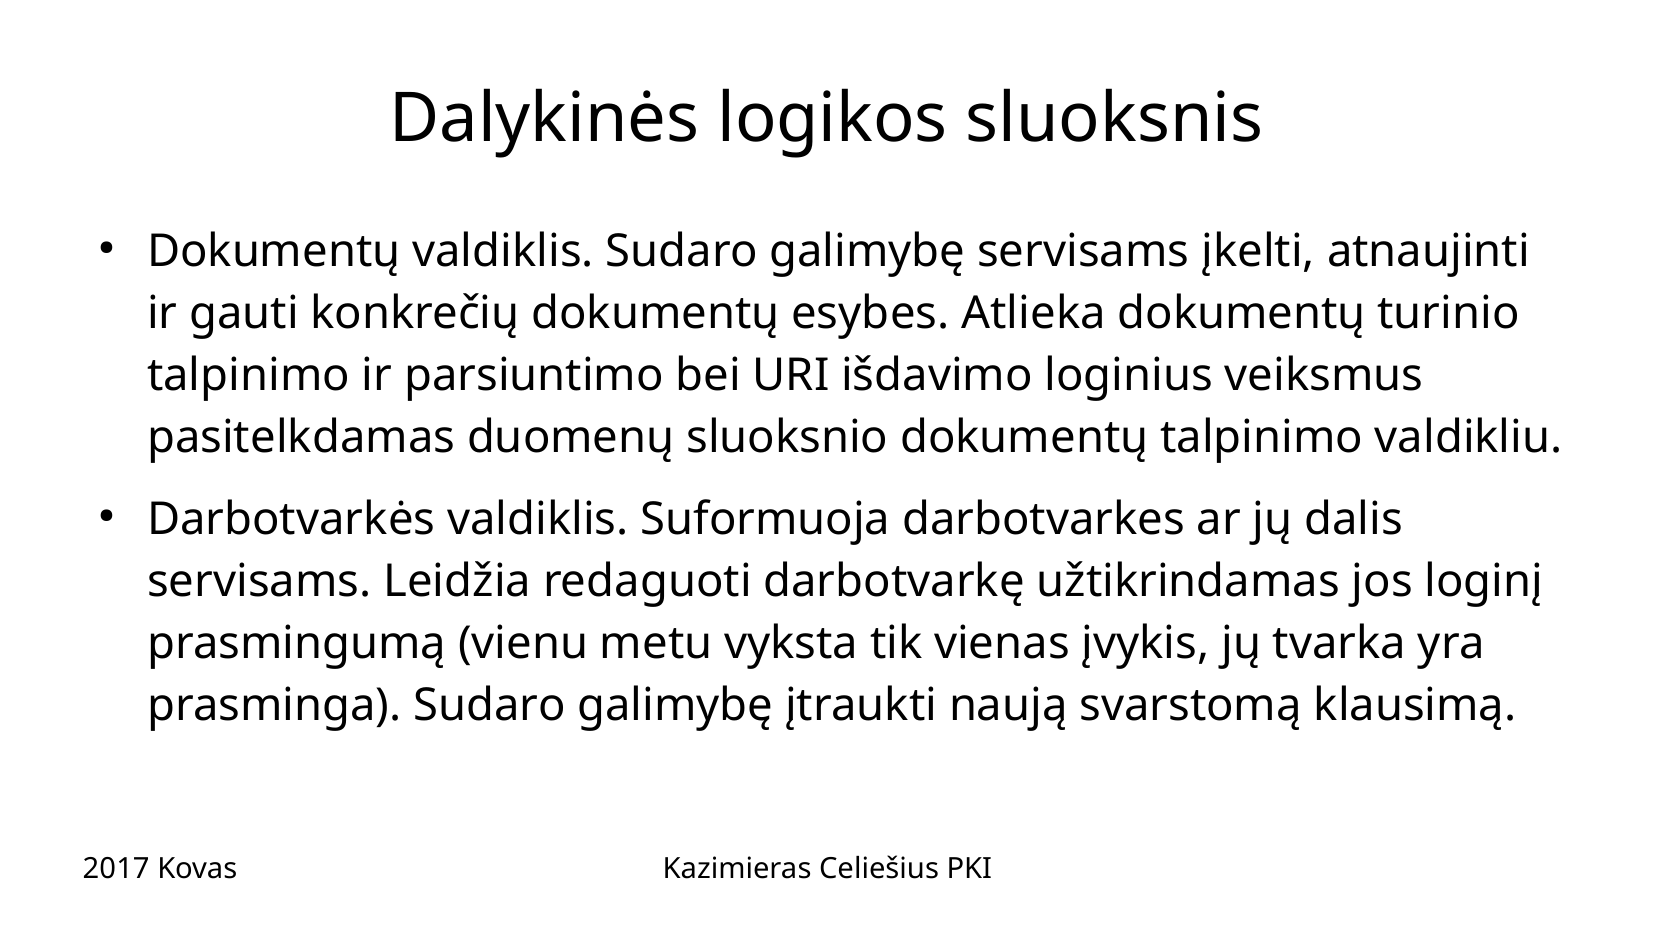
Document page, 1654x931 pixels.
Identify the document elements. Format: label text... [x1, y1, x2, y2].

title Dalykinės logikos sluoksnis [82, 37, 1571, 193]
list Dokumentų valdiklis. Sudaro galimybę servisams įkelti, atnaujinti ir gauti konkrečių dokumentų esybes. Atlieka dokumentų turinio talpinimo ir parsiuntimo bei URI išdavimo loginius veiksmus pasitelkdamas duomenų sluoksnio dokumentų talpinimo valdikliu. Darbotvarkės valdiklis. Suformuoja darbotvarkes ar jų dalis servisams. Leidžia redaguoti darbotvarkę užtikrindamas jos loginį prasmingumą (vienu metu vyksta tik vienas įvykis, jų tvarka yra prasminga). Sudaro galimybę įtraukti naują svarstomą klausimą. [82, 217, 1571, 757]
